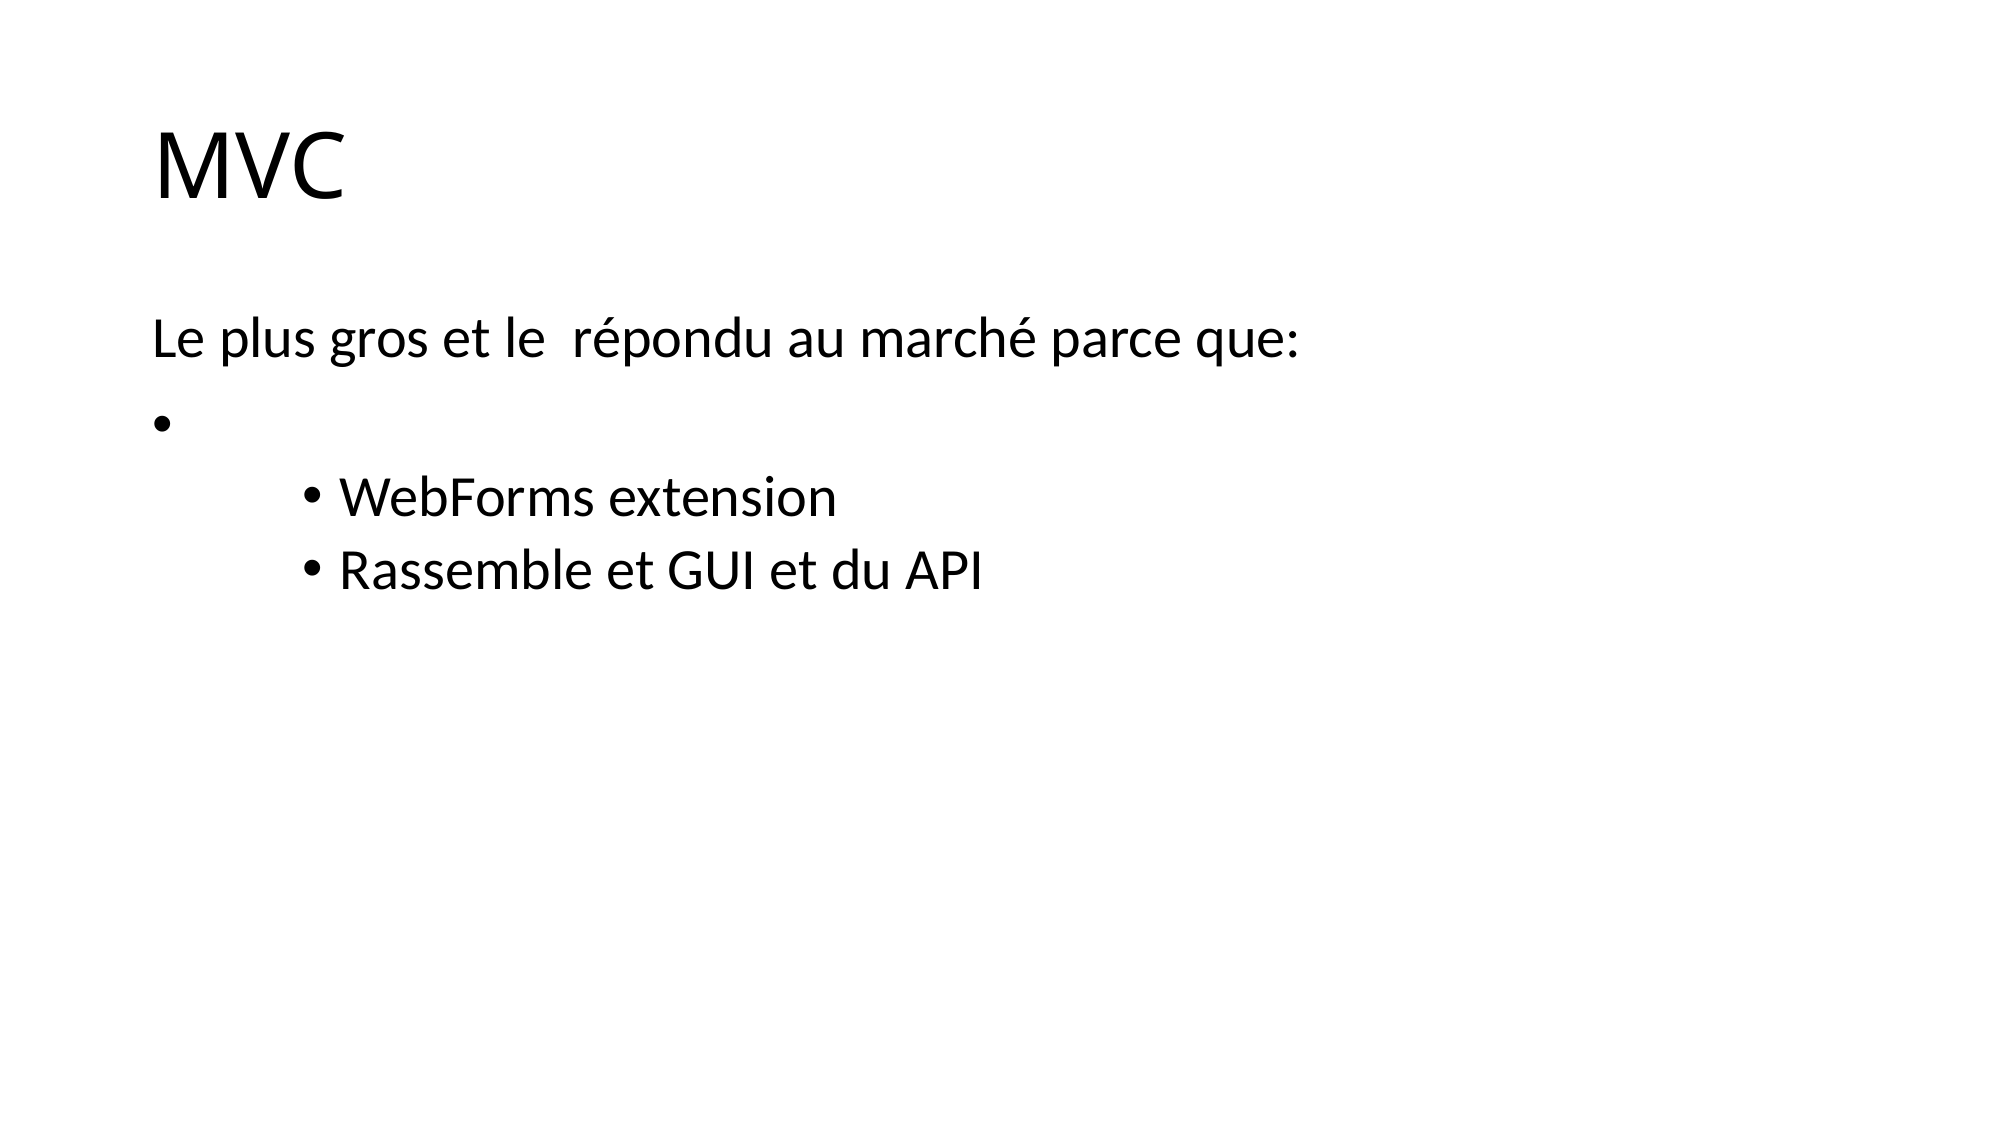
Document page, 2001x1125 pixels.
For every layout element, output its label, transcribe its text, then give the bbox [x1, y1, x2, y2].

list Le plus gros et le répondu au marché parce que: WebForms extension Rassemble et GUI et du API [137, 299, 1863, 1014]
title MVC [137, 59, 1863, 278]
